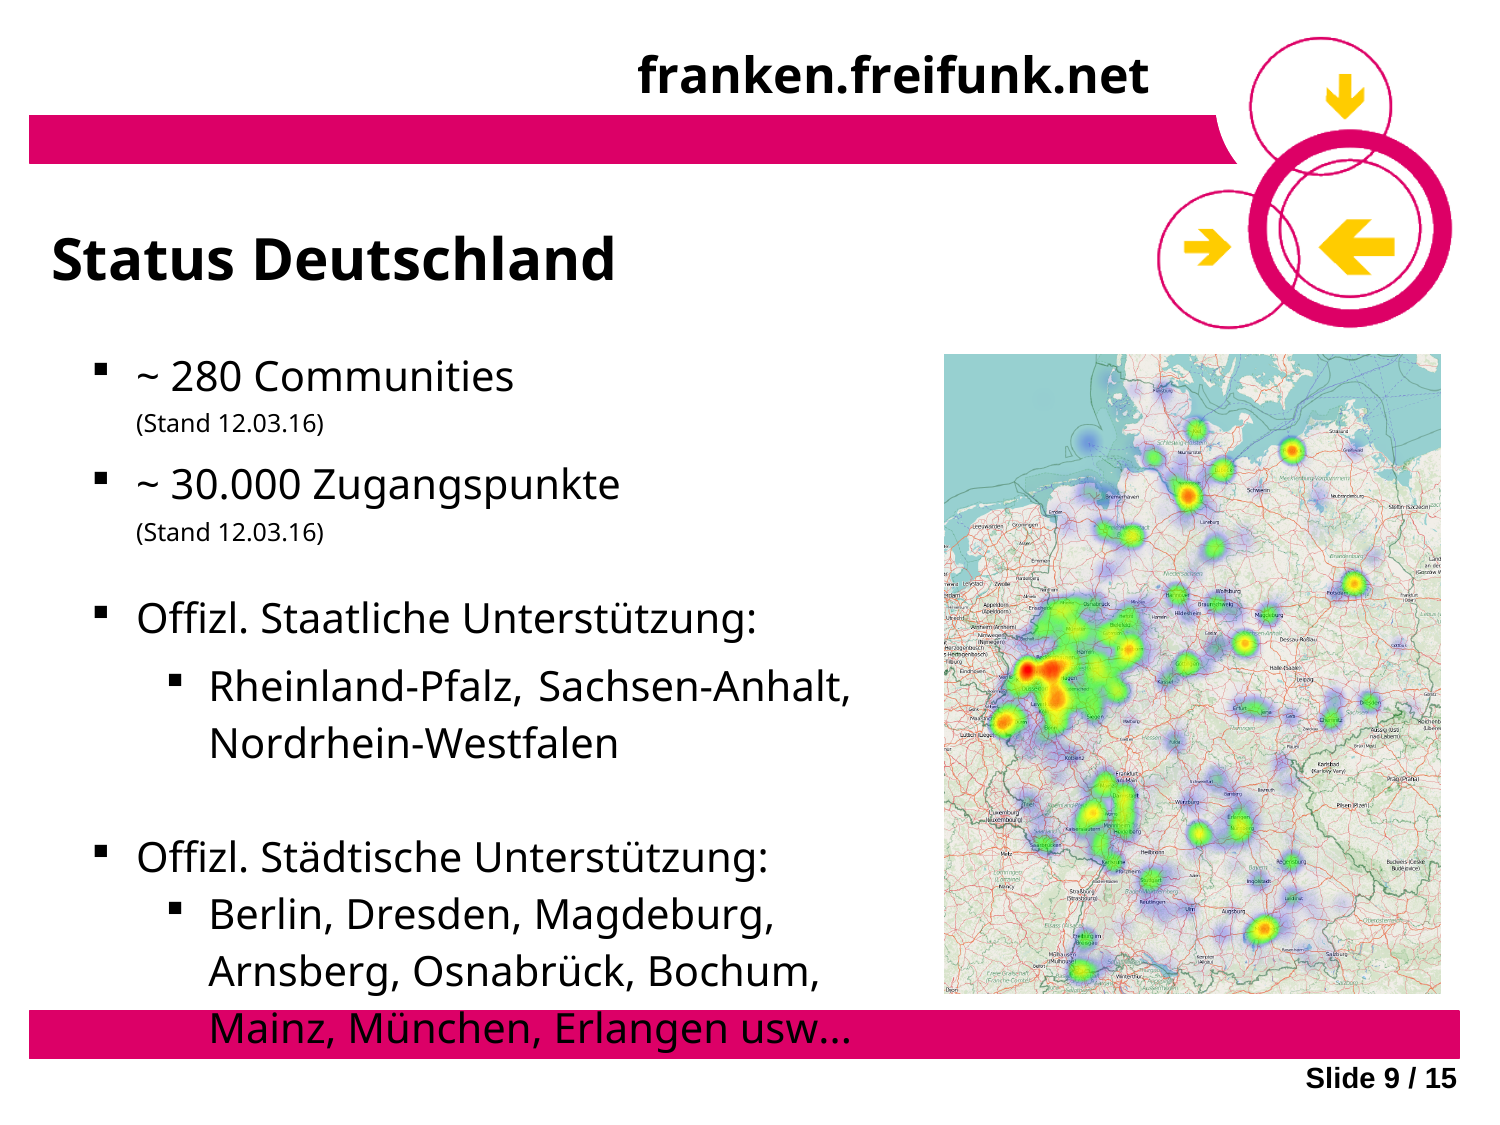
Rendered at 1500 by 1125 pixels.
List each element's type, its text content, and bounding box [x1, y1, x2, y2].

picture [1150, 32, 1461, 332]
picture [944, 354, 1441, 994]
text_box ~ 280 Communities (Stand 12.03.16) ~ 30.000 Zugangspunkte (Stand 12.03.16) Offizl. Staatliche Unterstützung: Rheinland-Pfalz, Sachsen-Anhalt, Nordrhein-Westfalen Offizl. Städtische Unterstützung: Berlin, Dresden, Magdeburg, Arnsberg, Osnabrück, Bochum, Mainz, München, Erlangen usw... [61, 342, 1418, 1029]
text_box Status Deutschland [51, 212, 1123, 292]
